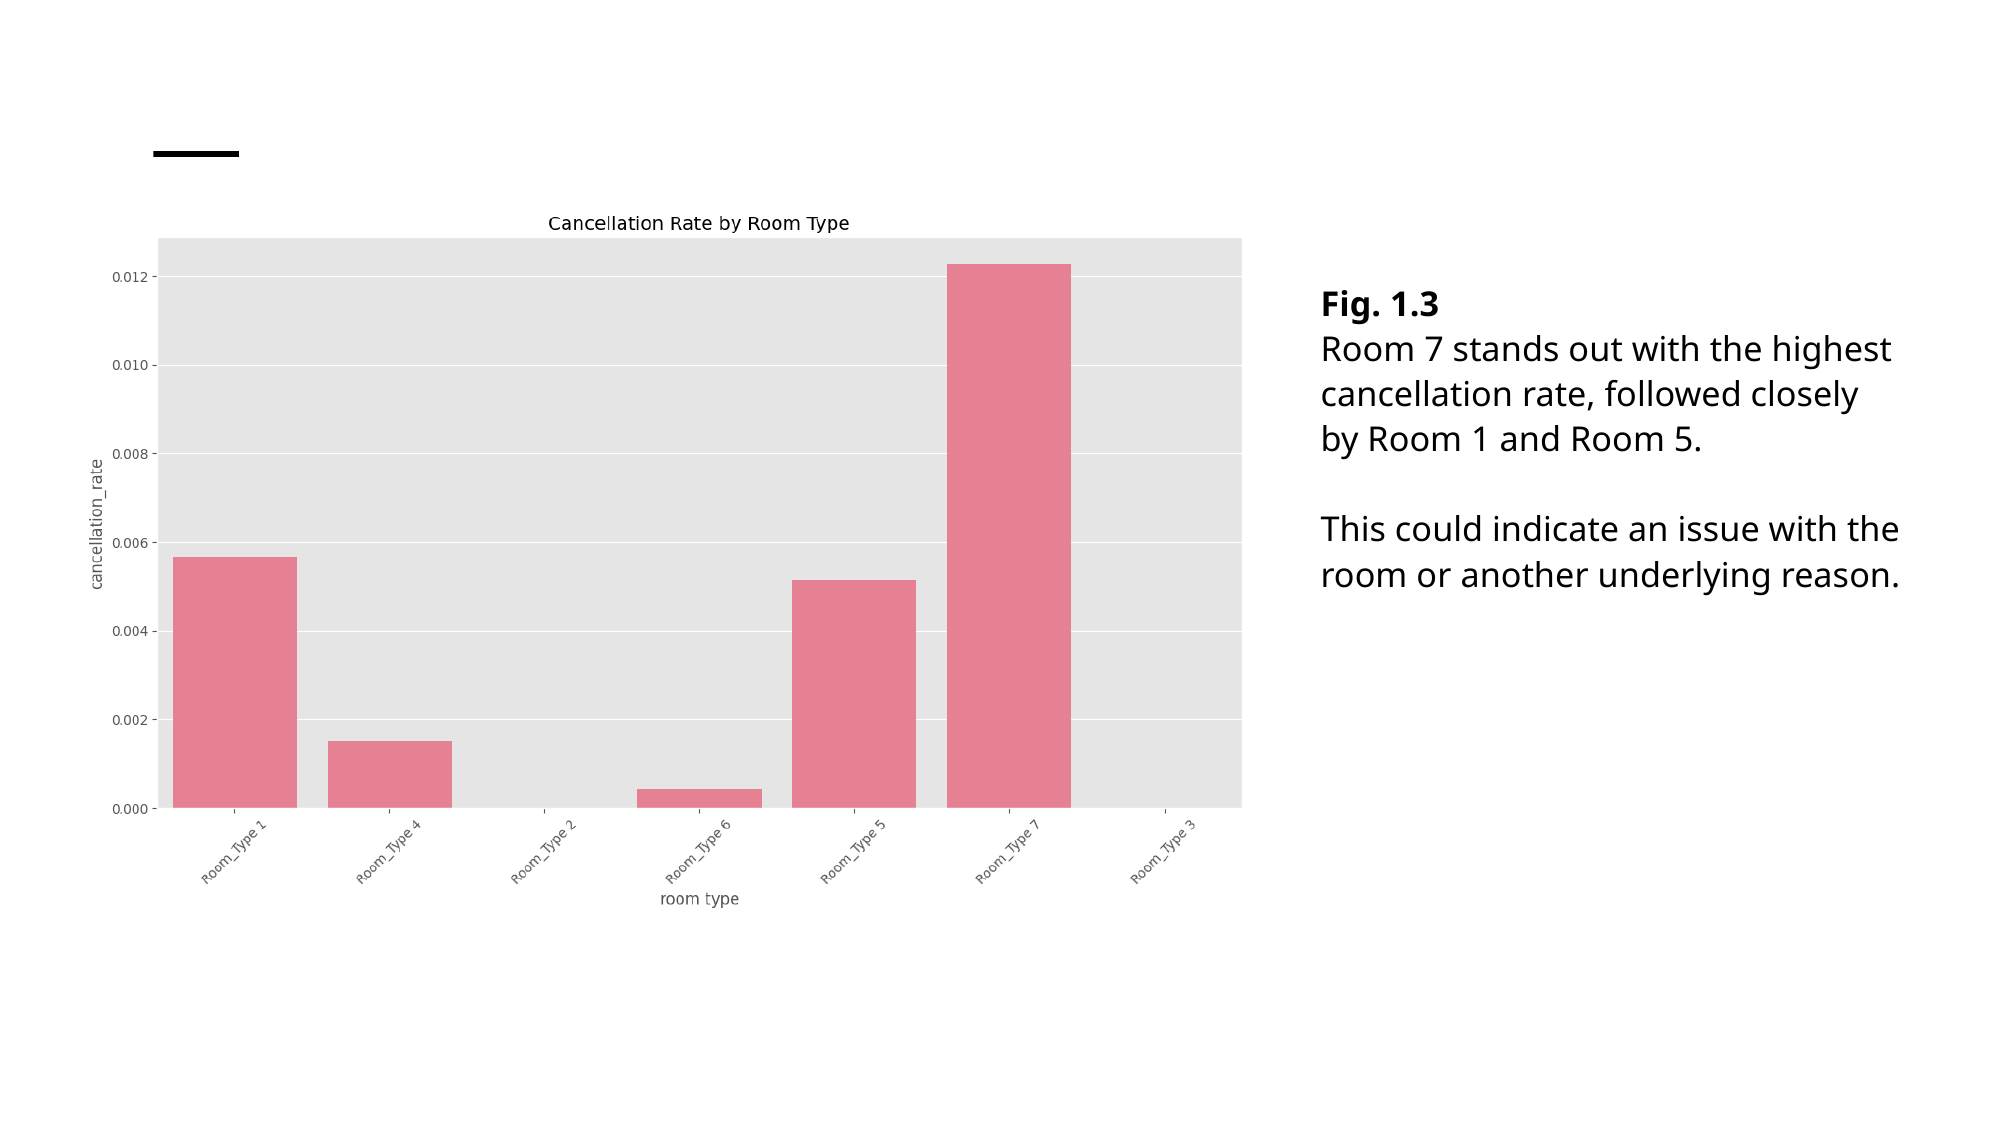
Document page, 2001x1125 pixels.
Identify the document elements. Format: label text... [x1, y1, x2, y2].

picture [79, 206, 1250, 917]
title Fig. 1.3 Room 7 stands out with the highest cancellation rate, followed closely by Room 1 and Room 5. This could indicate an issue with the room or another underlying reason. [1305, 245, 1920, 602]
